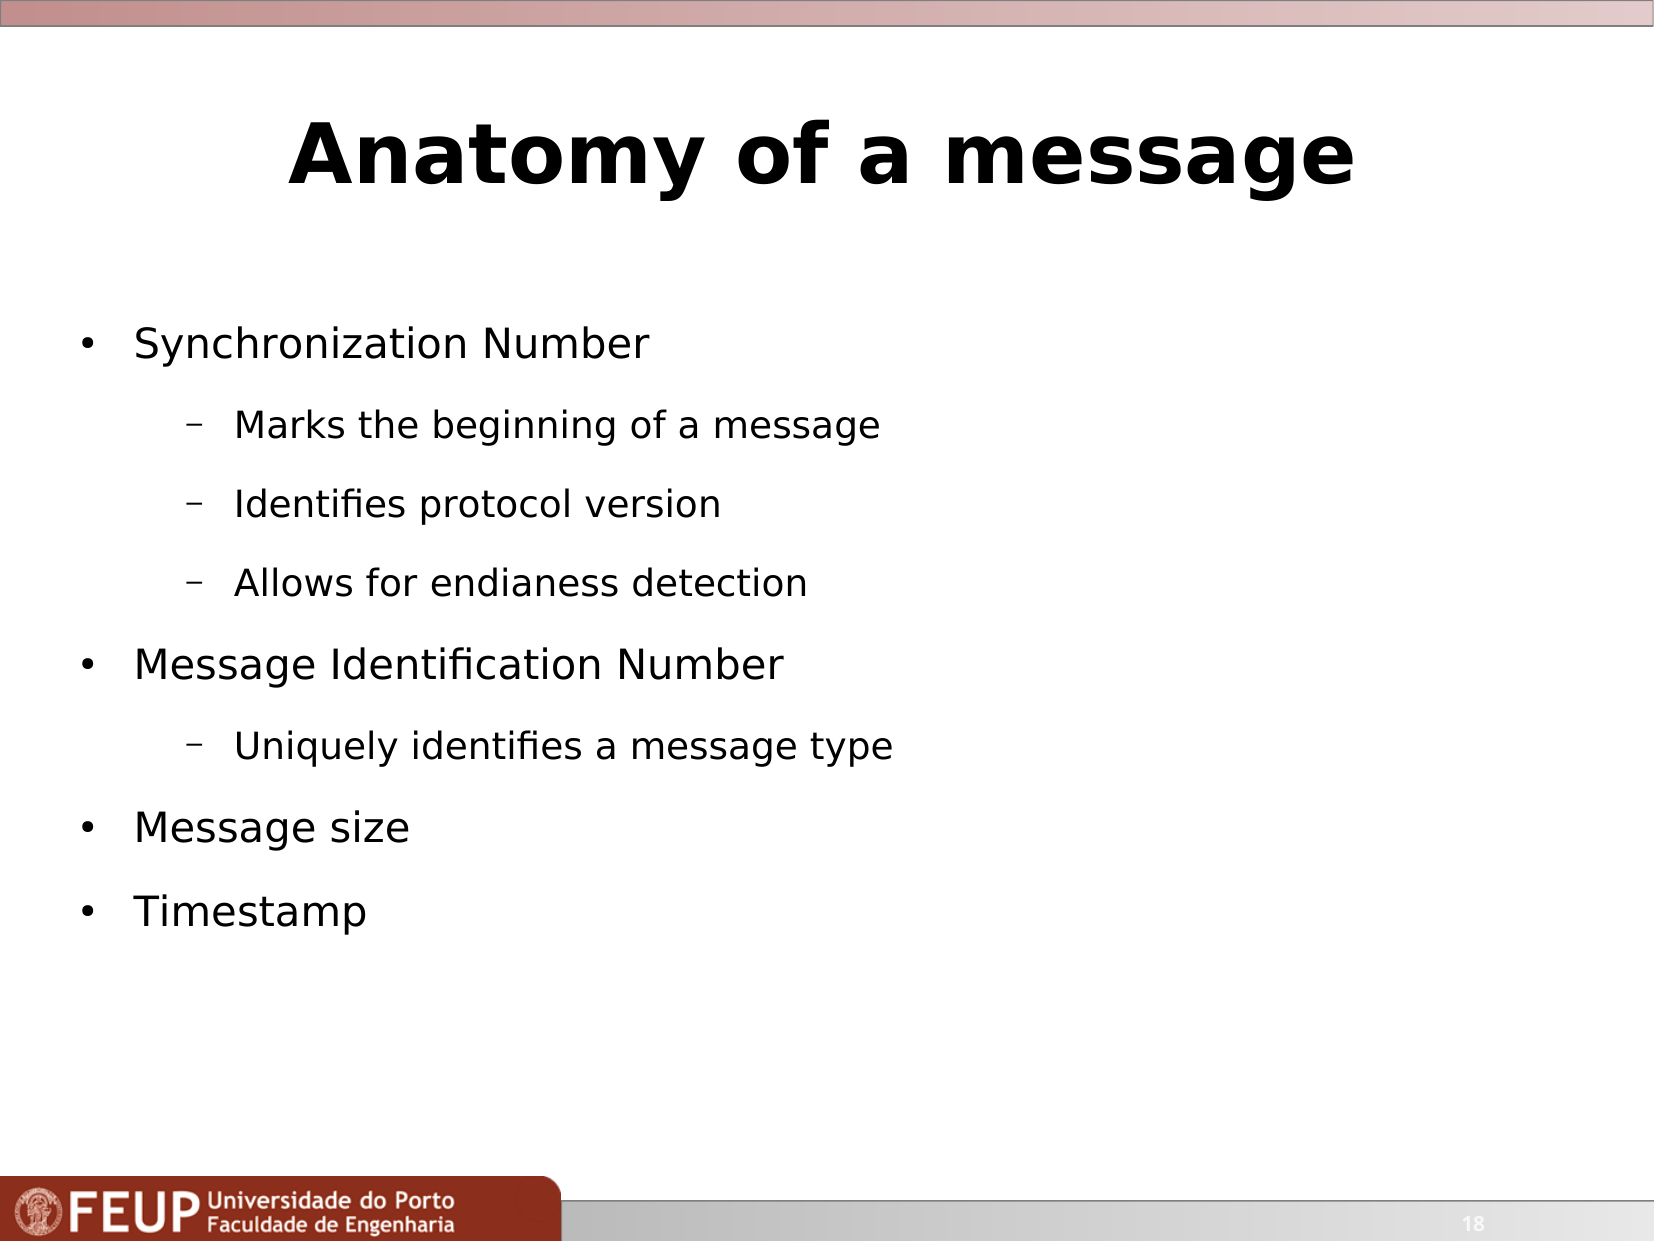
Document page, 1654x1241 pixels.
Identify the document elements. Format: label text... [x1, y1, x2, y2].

list Synchronization Number Marks the beginning of a message Identifies protocol version Allows for endianess detection Message Identification Number Uniquely identifies a message type Message size Timestamp [62, 319, 1589, 1040]
picture [0, 1176, 561, 1241]
title Anatomy of a message [64, 70, 1582, 239]
